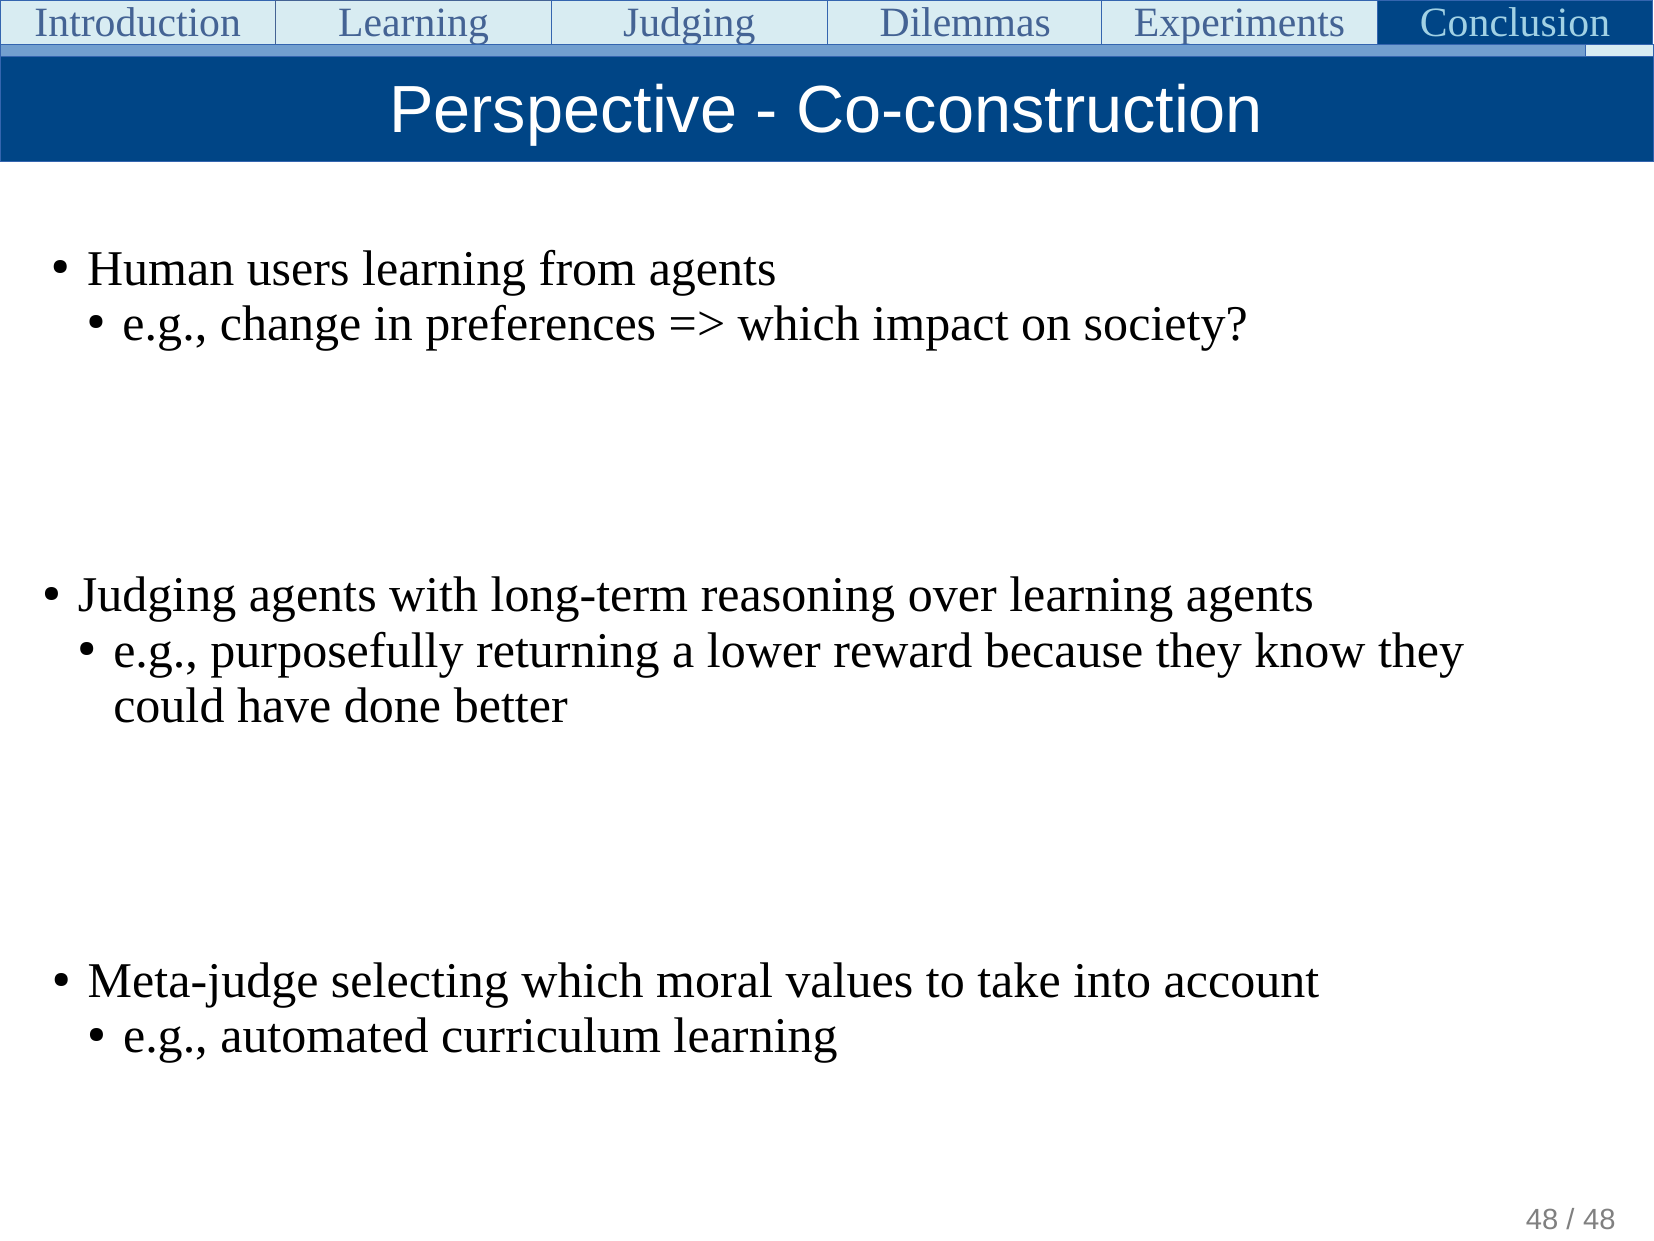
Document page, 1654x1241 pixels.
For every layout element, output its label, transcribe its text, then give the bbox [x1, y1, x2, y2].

text_box [0, 44, 1586, 57]
text_box Judging agents with long-term reasoning over learning agents e.g., purposefully returning a lower reward because they know they could have done better [27, 551, 1493, 741]
text_box Meta-judge selecting which moral values to take into account e.g., automated curriculum learning [37, 937, 1538, 1135]
text_box Human users learning from agents e.g., change in preferences => which impact on society? [36, 225, 1264, 359]
title Perspective - Co-construction [0, 56, 1654, 162]
